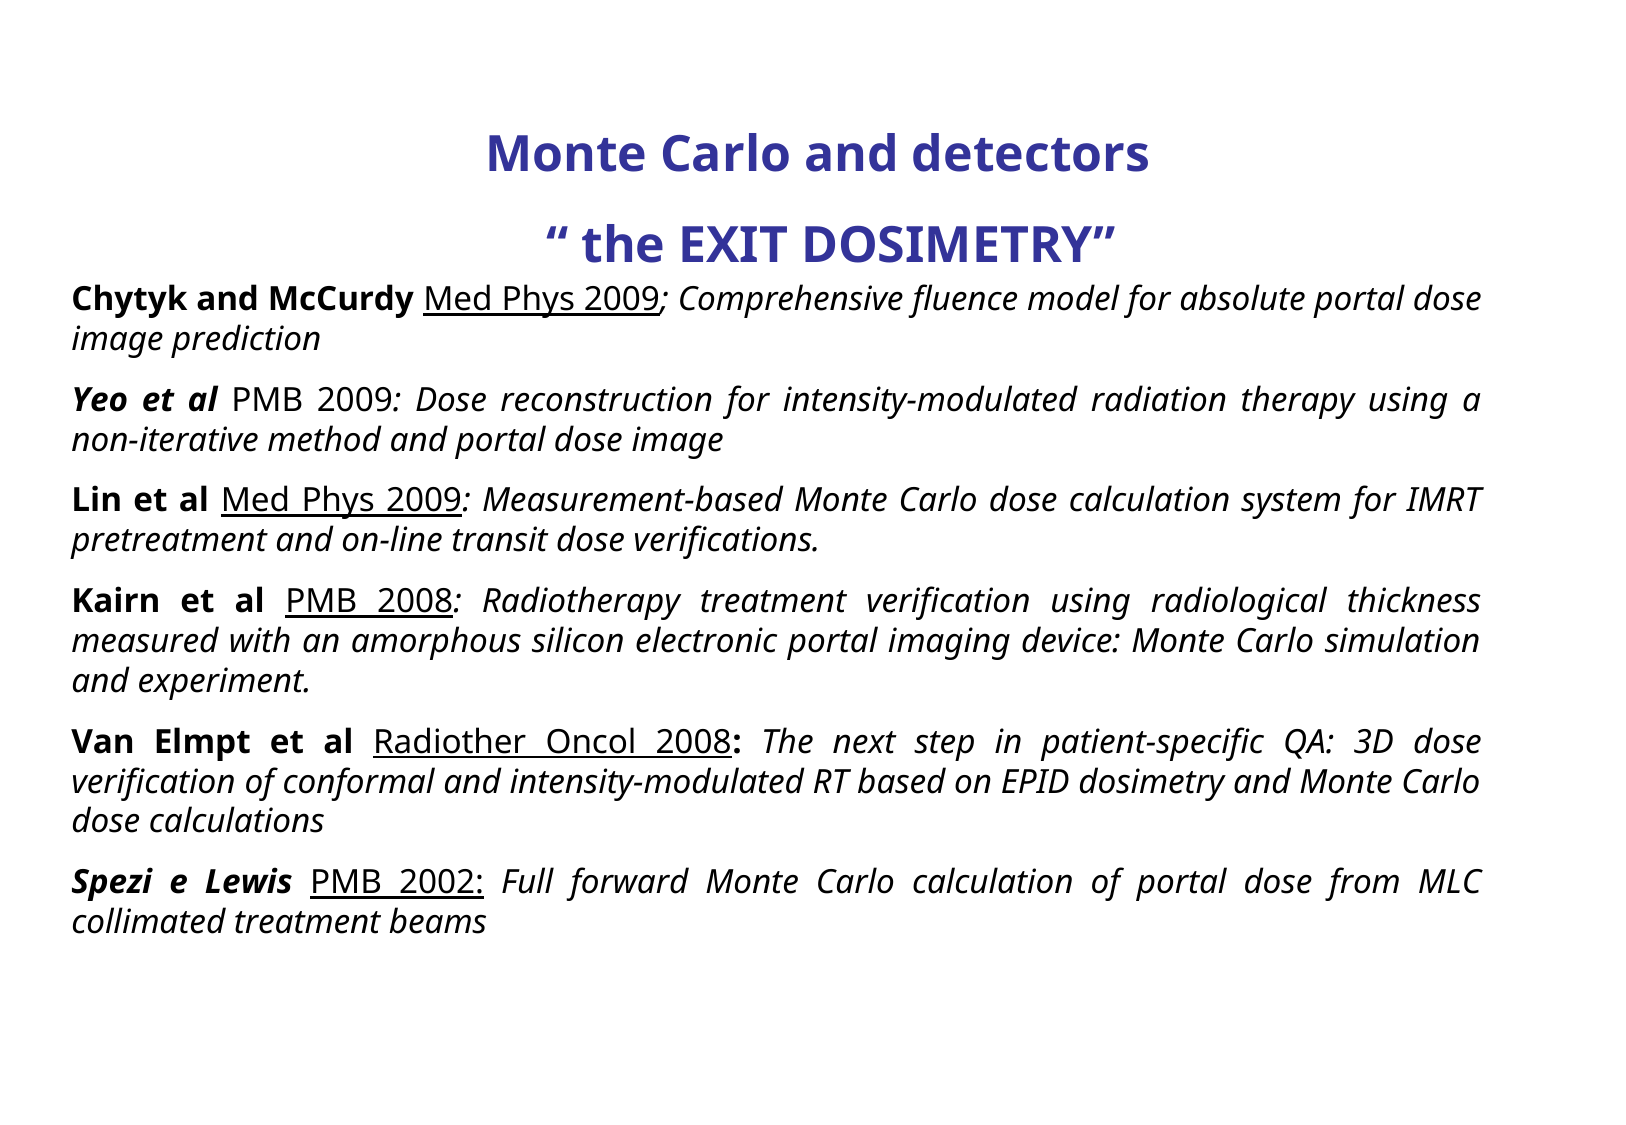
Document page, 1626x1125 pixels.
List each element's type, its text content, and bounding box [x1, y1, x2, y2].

text_box Monte Carlo and detectors “ the EXIT DOSIMETRY” [68, 113, 1581, 281]
text_box Chytyk and McCurdy Med Phys 2009; Comprehensive fluence model for absolute portal dose image prediction Yeo et al PMB 2009: Dose reconstruction for intensity-modulated radiation therapy using a non-iterative method and portal dose image Lin et al Med Phys 2009: Measurement-based Monte Carlo dose calculation system for IMRT pretreatment and on-line transit dose verifications. Kairn et al PMB 2008: Radiotherapy treatment verification using radiological thickness measured with an amorphous silicon electronic portal imaging device: Monte Carlo simulation and experiment. Van Elmpt et al Radiother Oncol 2008: The next step in patient-specific QA: 3D dose verification of conformal and intensity-modulated RT based on EPID dosimetry and Monte Carlo dose calculations Spezi e Lewis PMB 2002: Full forward Monte Carlo calculation of portal dose from MLC collimated treatment beams. [56, 269, 1498, 949]
